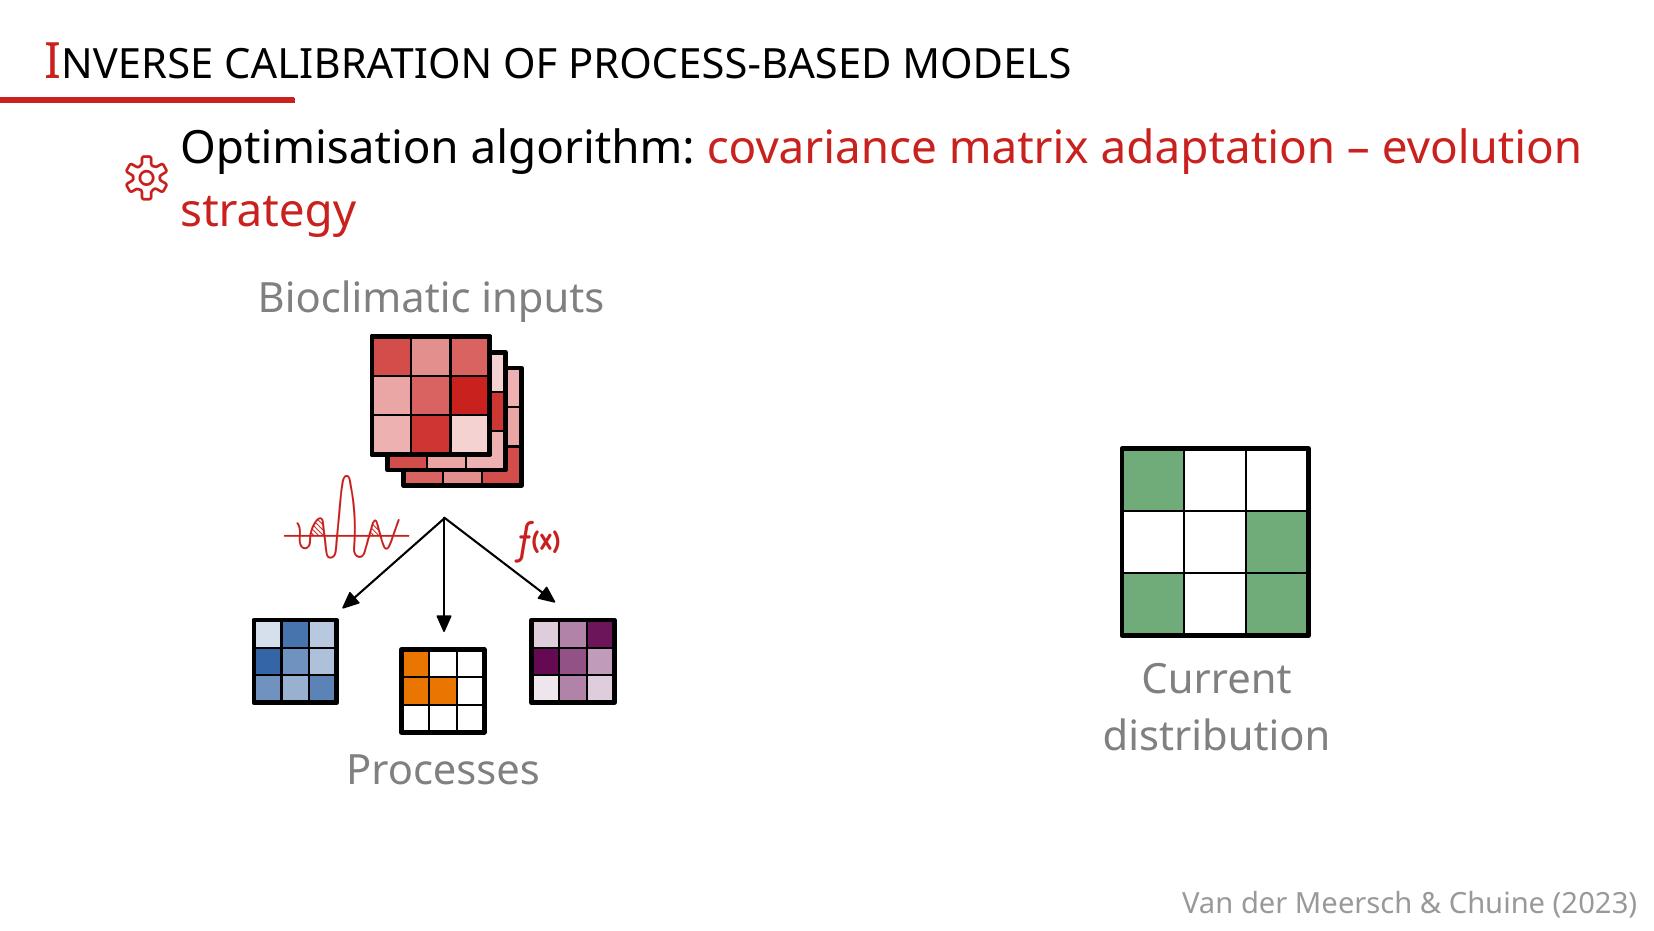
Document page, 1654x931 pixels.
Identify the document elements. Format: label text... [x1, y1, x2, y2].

picture [271, 452, 422, 566]
text_box [374, 339, 487, 452]
picture [111, 147, 182, 207]
text_box Current distribution [1021, 669, 1412, 742]
text_box Bioclimatic inputs [236, 259, 626, 332]
text_box [422, 370, 519, 483]
text_box [1124, 451, 1306, 633]
text_box [404, 652, 482, 730]
text_box INVERSE CALIBRATION OF PROCESS-BASED MODELS [29, 0, 1625, 119]
picture [507, 516, 567, 564]
text_box Processes [248, 732, 638, 805]
text_box [256, 622, 334, 700]
text_box [534, 622, 612, 700]
text_box Van der Meersch & Chuine (2023) [825, 825, 1653, 929]
text_box [422, 355, 503, 468]
text_box Optimisation algorithm: covariance matrix adaptation – evolution strategy [165, 118, 1625, 237]
